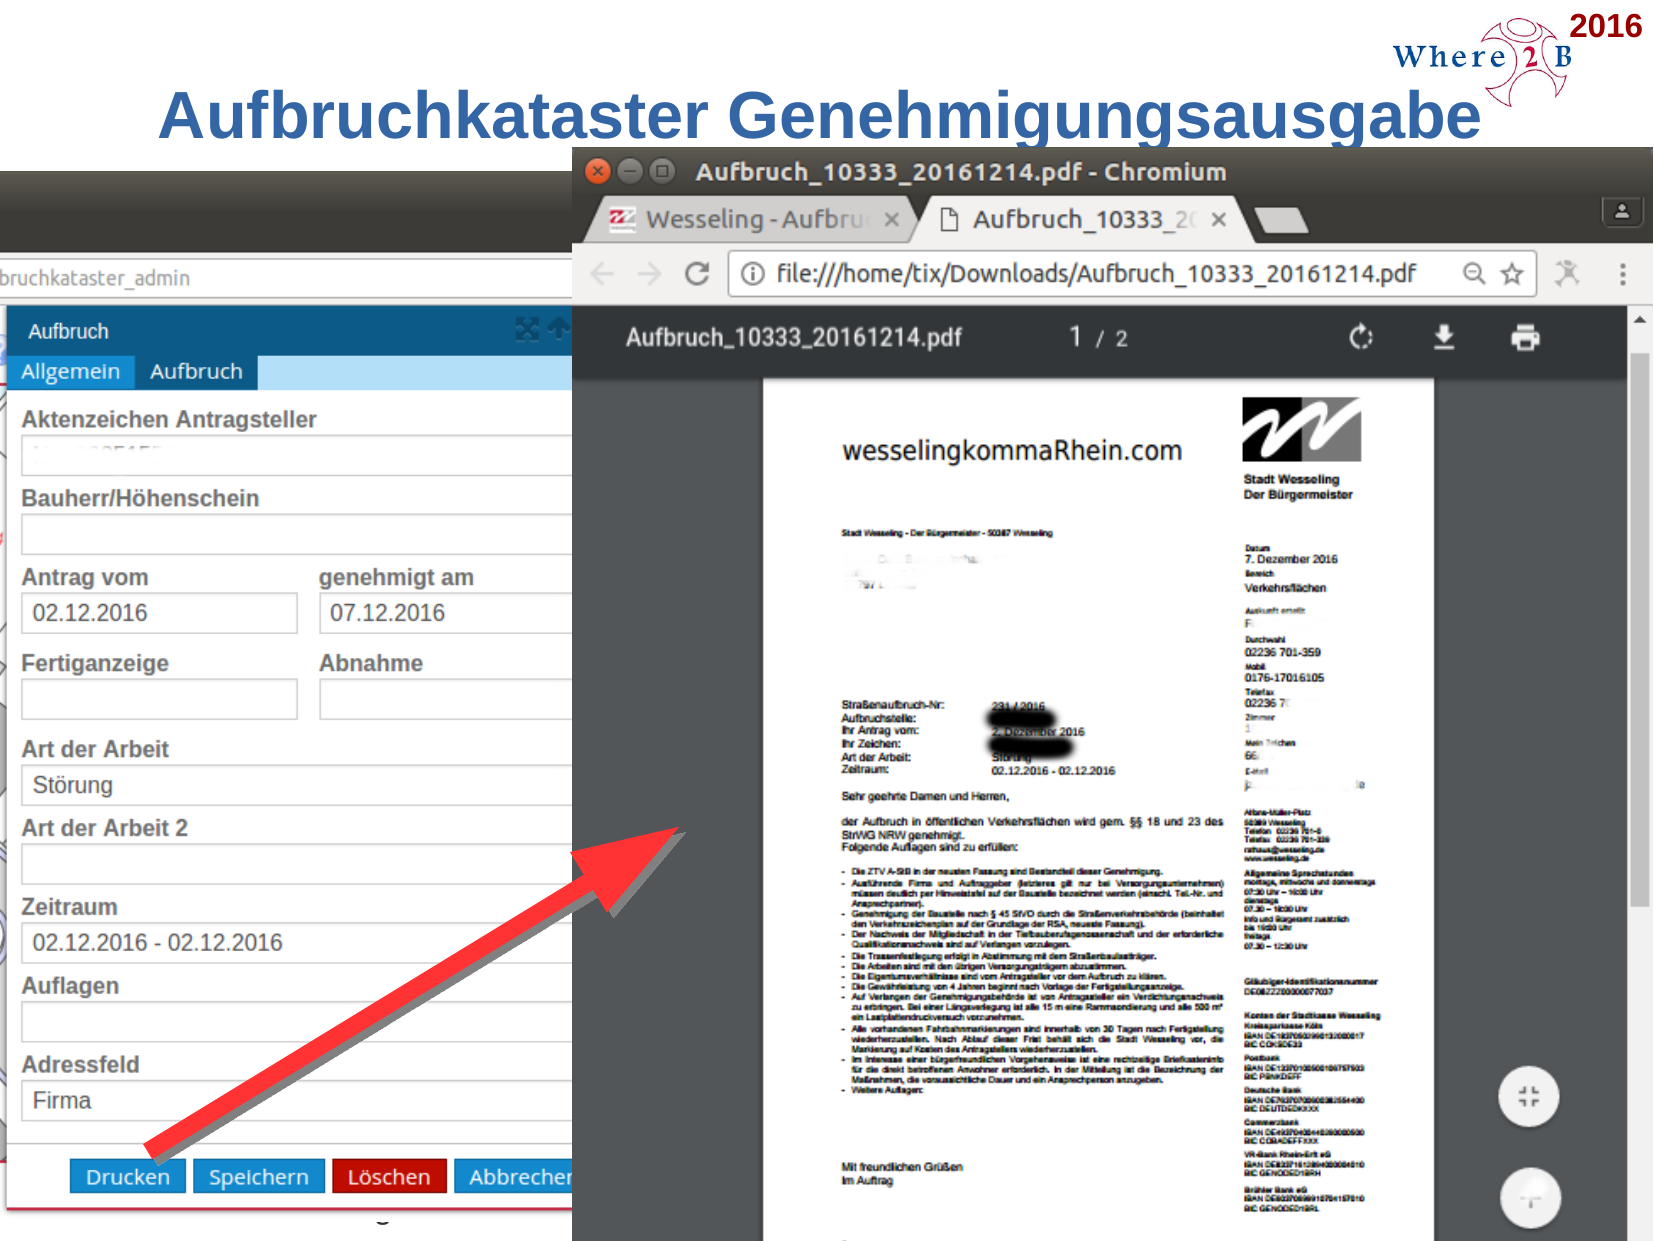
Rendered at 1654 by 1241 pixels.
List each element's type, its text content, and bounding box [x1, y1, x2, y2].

title Aufbruchkataster Genehmigungsausgabe [76, 41, 1565, 171]
picture [0, 147, 1653, 1241]
picture [1393, 18, 1571, 107]
